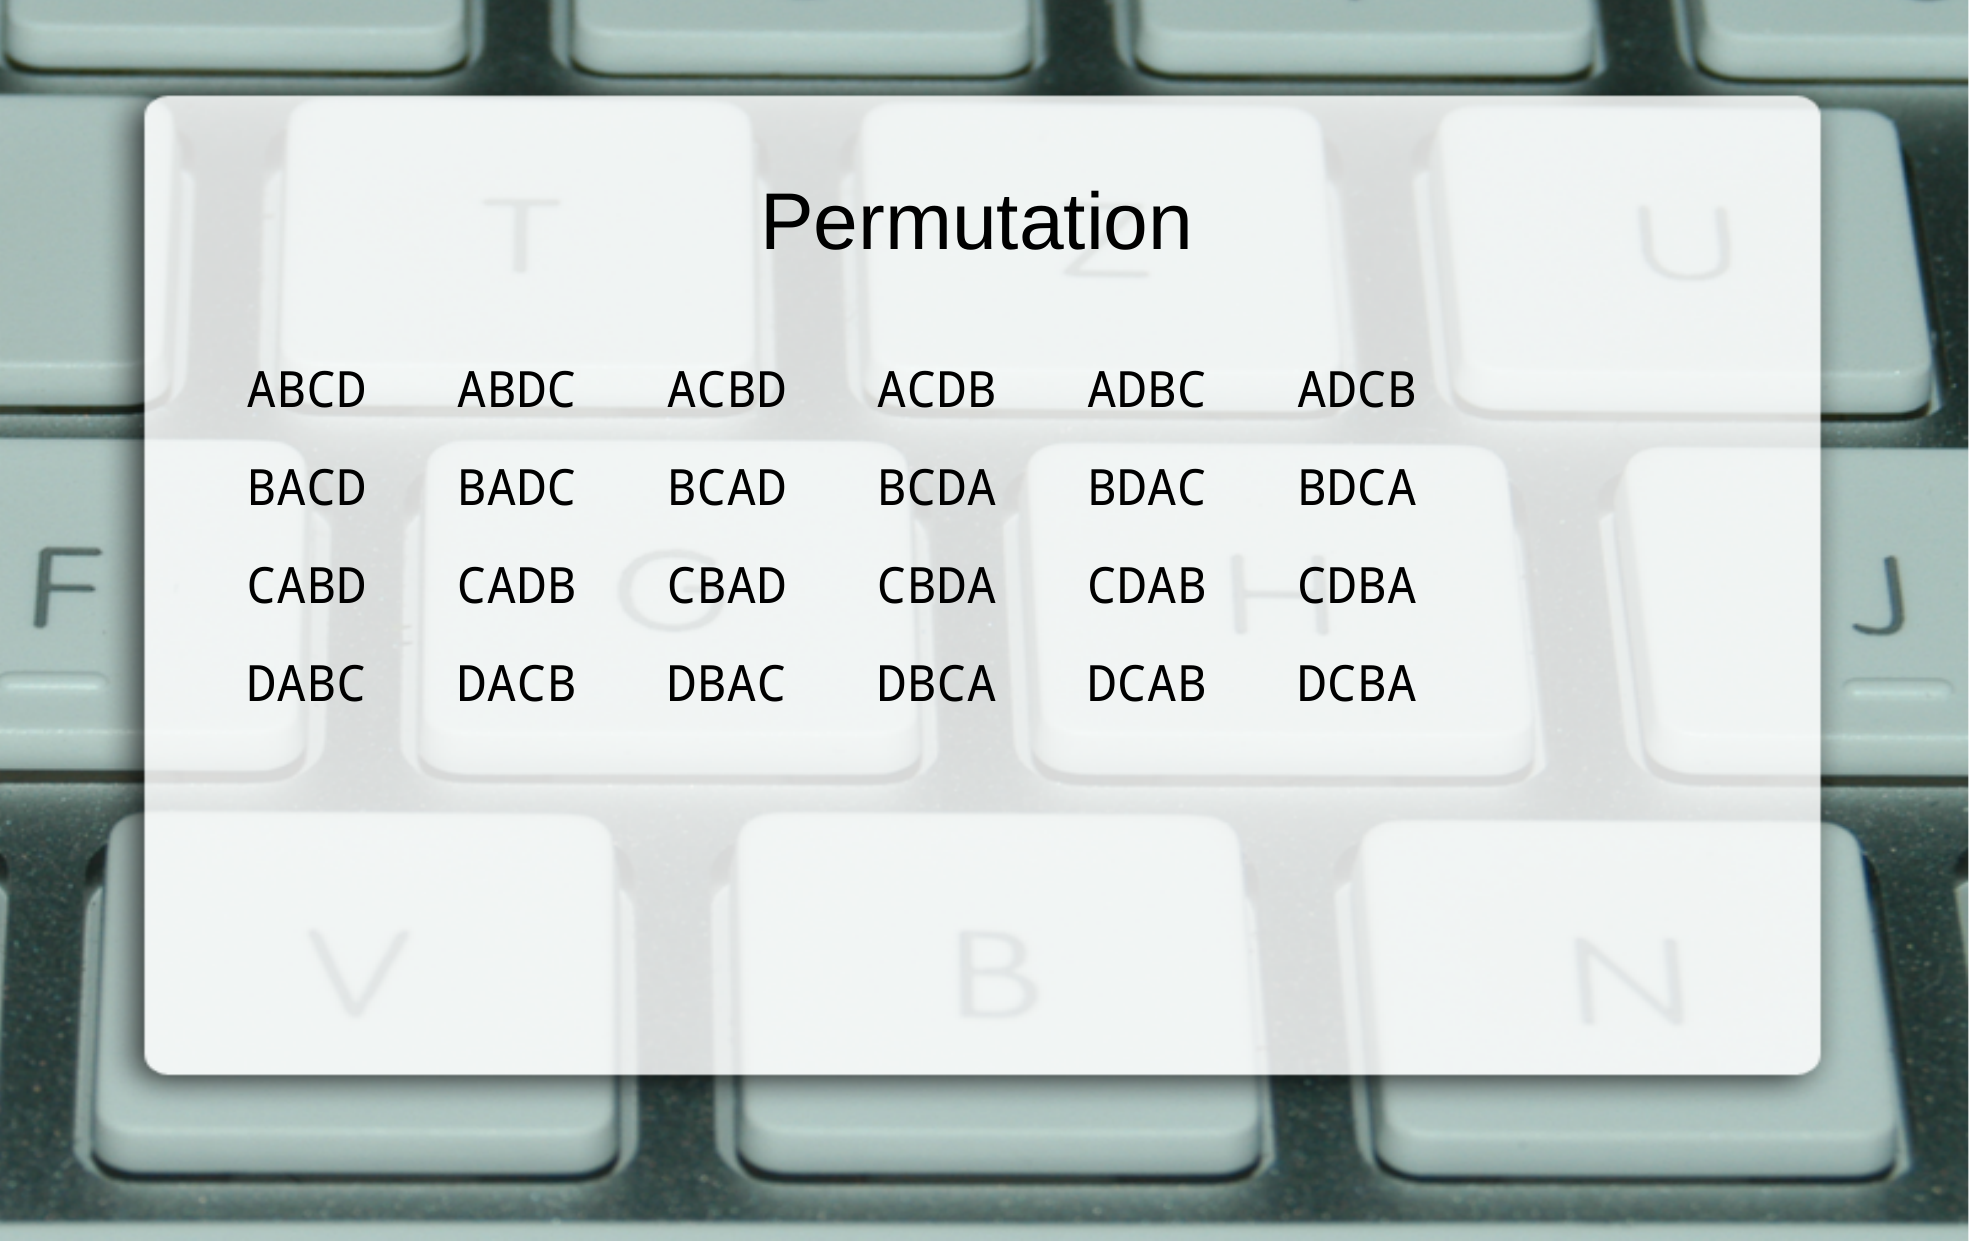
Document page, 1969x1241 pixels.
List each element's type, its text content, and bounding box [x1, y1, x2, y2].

title Permutation [161, 117, 1793, 325]
list ABCD ABDC ACBD ACDB ADBC ADCB BACD BADC BCAD BCDA BDAC BDCA CABD CADB CBAD CBDA CDAB CDBA DABC DACB DBAC DBCA DCAB DCBA [175, 354, 1793, 1074]
picture [0, 0, 1969, 1241]
